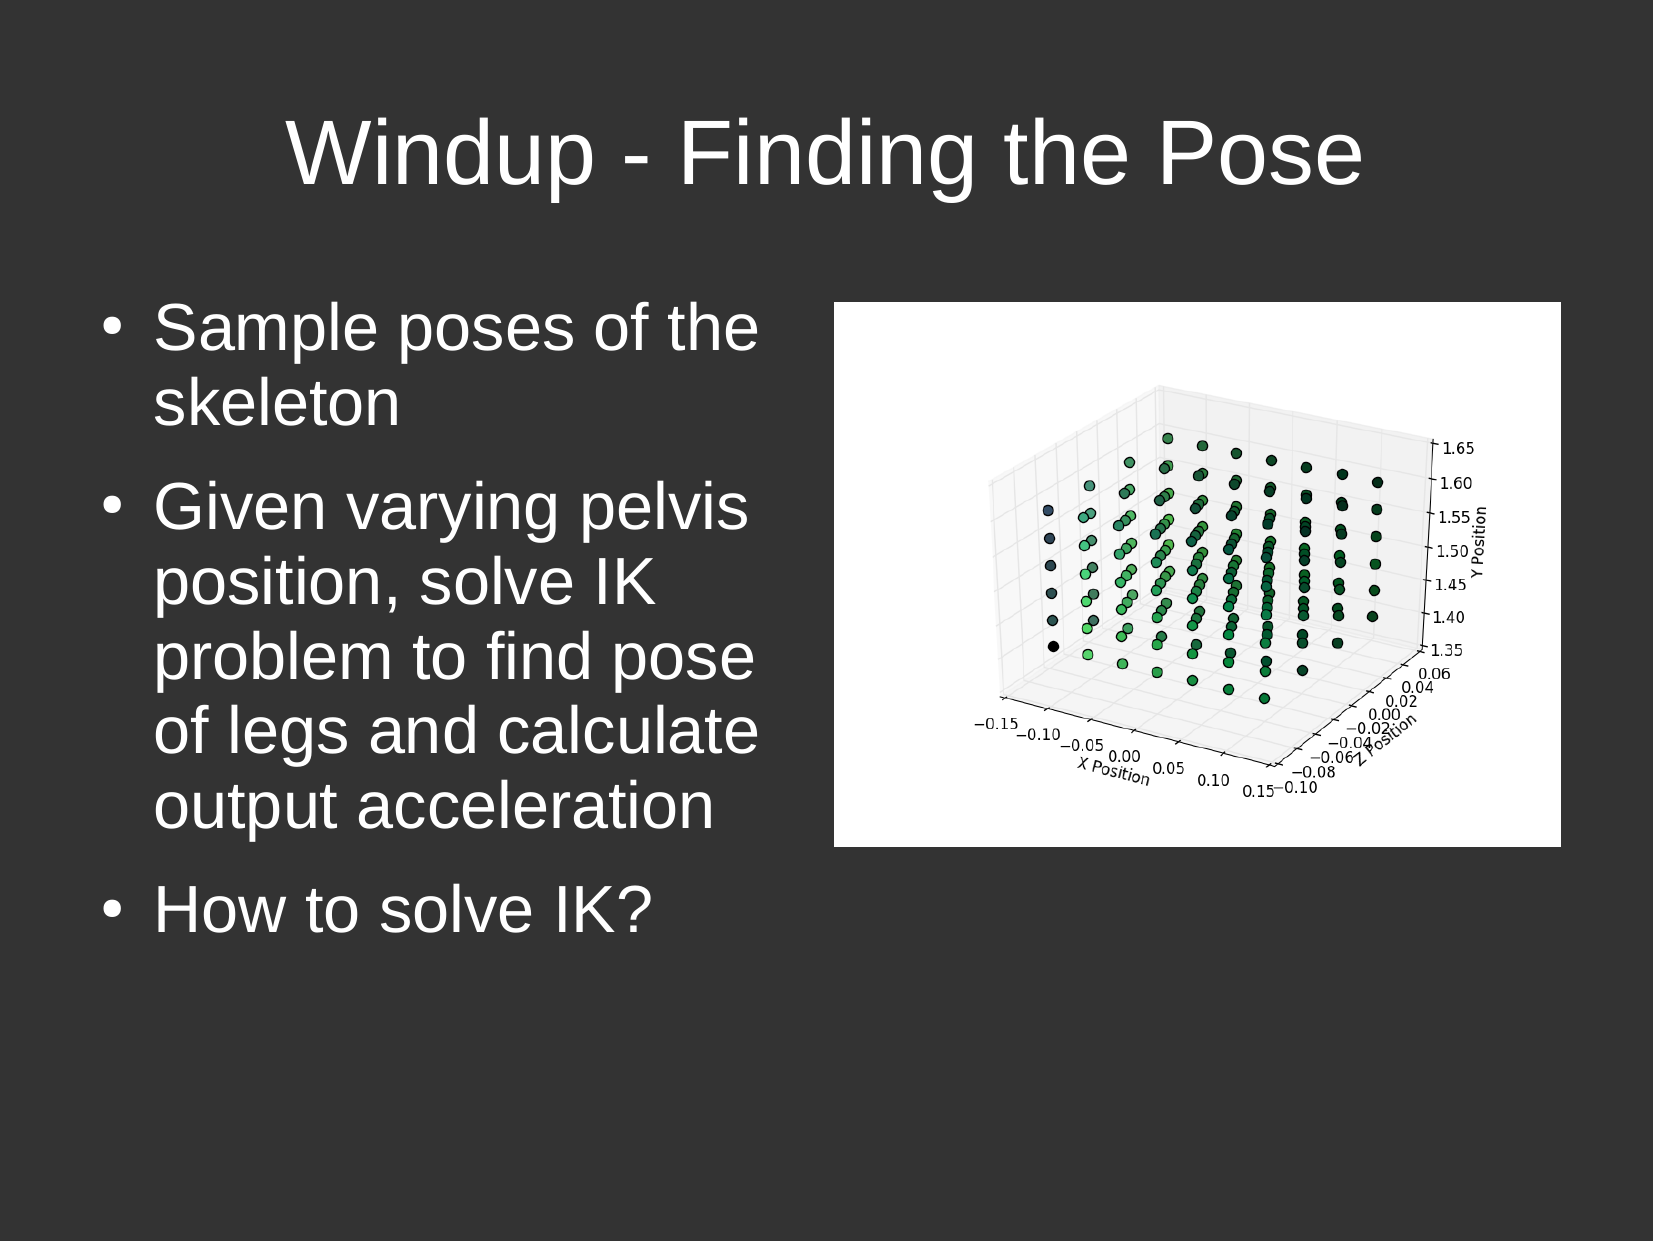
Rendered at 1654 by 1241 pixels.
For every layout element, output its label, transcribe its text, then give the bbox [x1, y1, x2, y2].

title Windup - Finding the Pose [82, 49, 1571, 257]
picture [834, 302, 1561, 847]
list Sample poses of the skeleton Given varying pelvis position, solve IK problem to find pose of legs and calculate output acceleration How to solve IK? [82, 290, 826, 1109]
